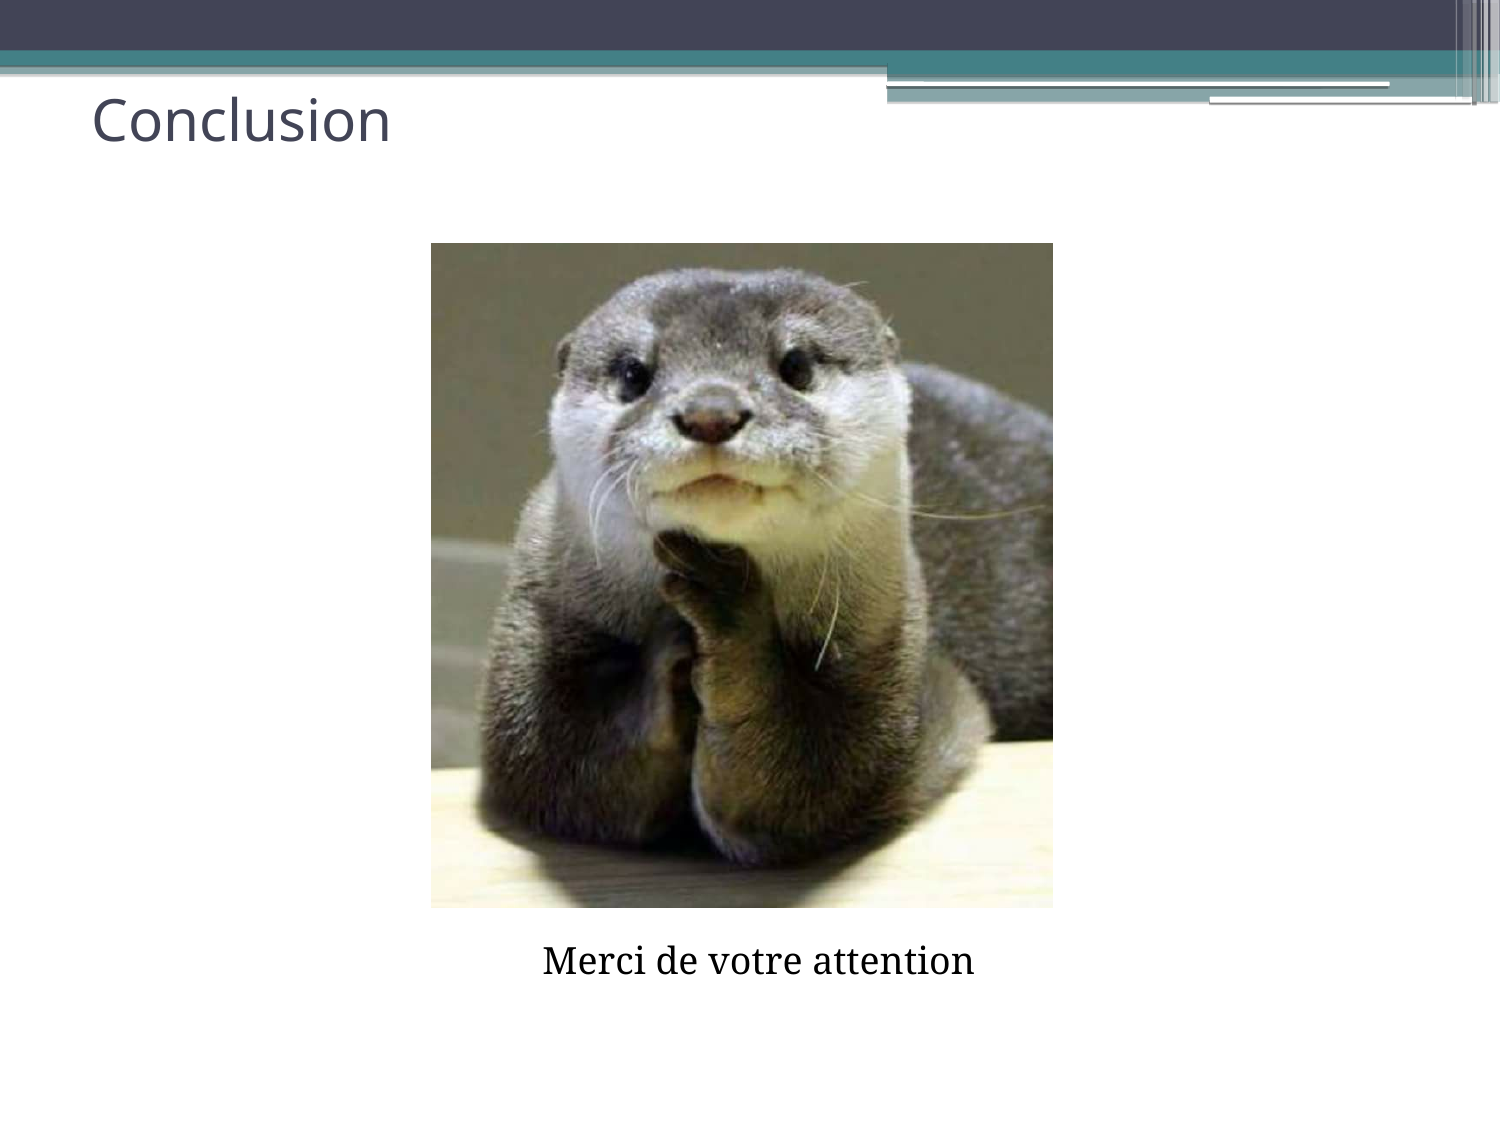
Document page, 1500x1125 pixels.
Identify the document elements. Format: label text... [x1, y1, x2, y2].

title Conclusion [76, 30, 1427, 206]
picture [431, 243, 1053, 908]
list Merci de votre attention [75, 160, 1425, 1079]
